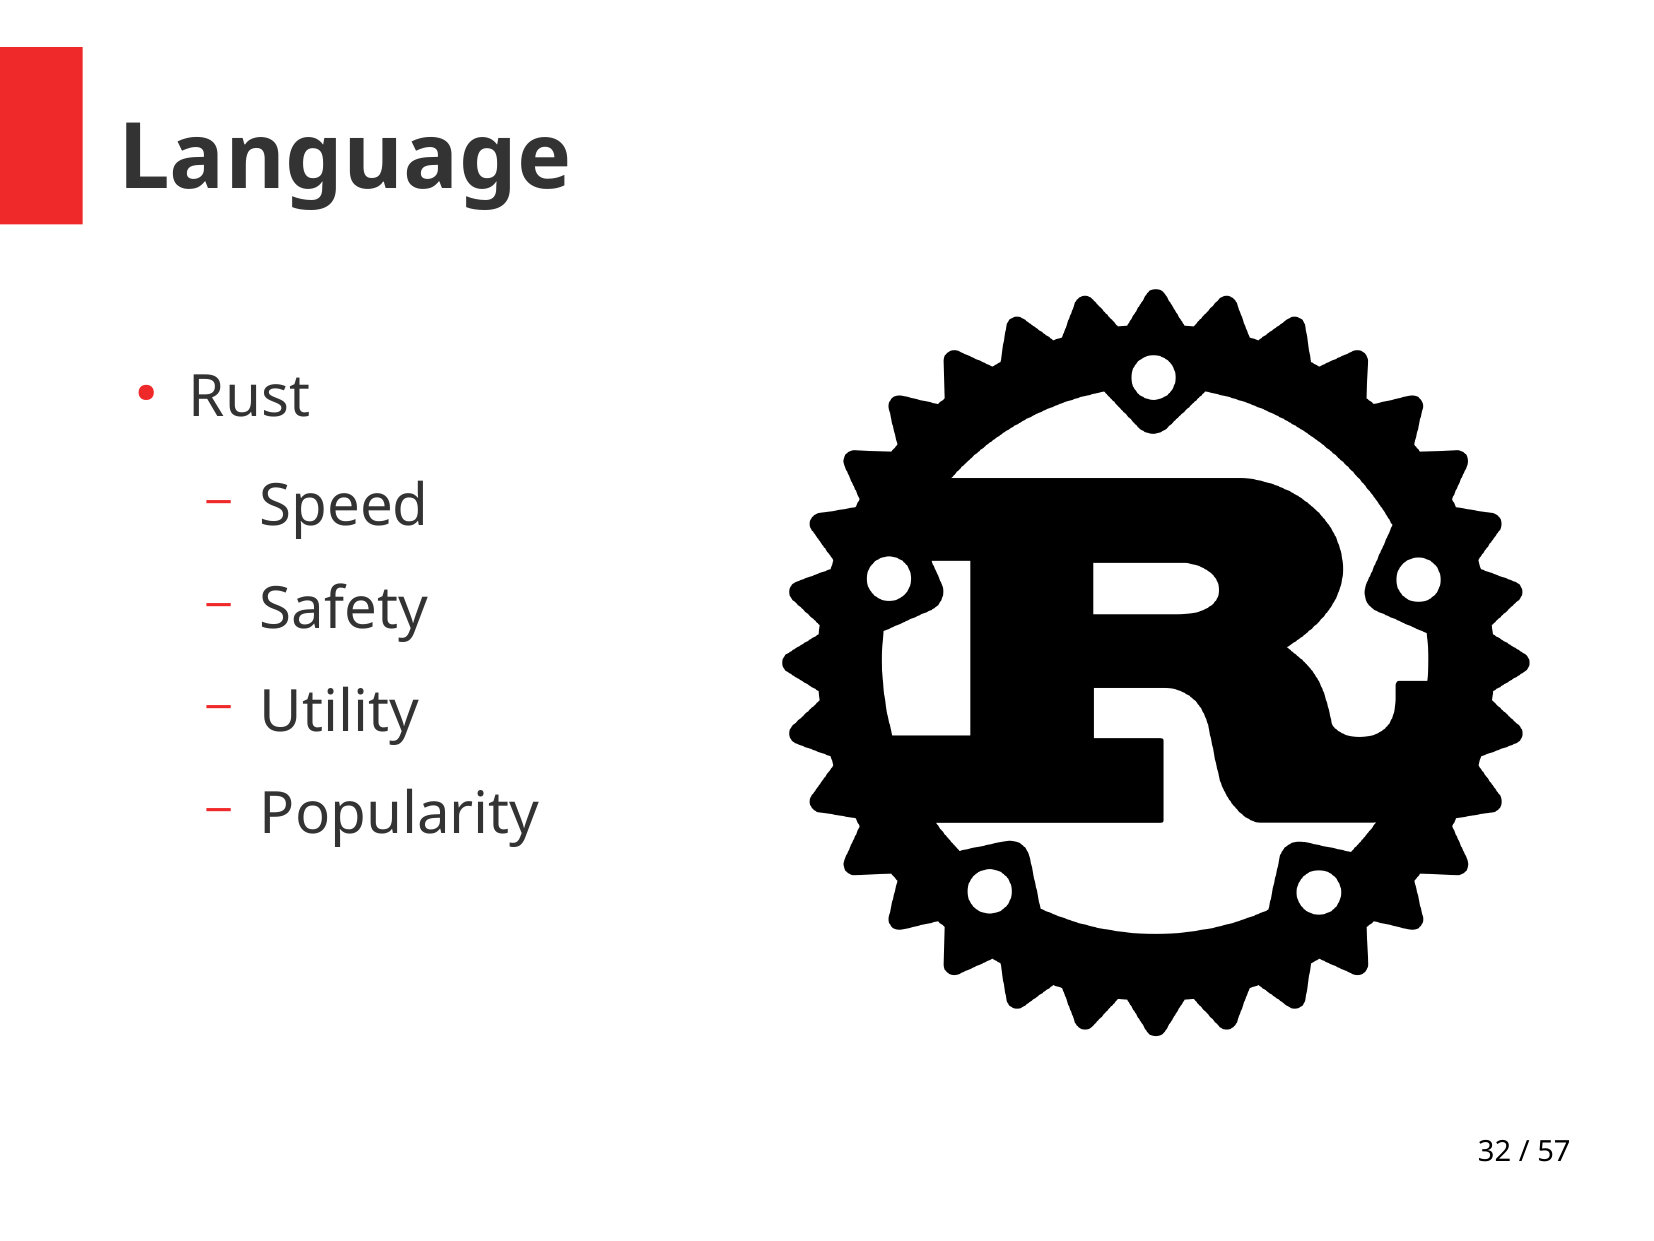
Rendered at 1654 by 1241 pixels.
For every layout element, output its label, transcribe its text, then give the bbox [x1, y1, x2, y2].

list Rust Speed Safety Utility Popularity [118, 354, 766, 1074]
picture [774, 284, 1531, 1041]
title Language [118, 49, 1571, 257]
